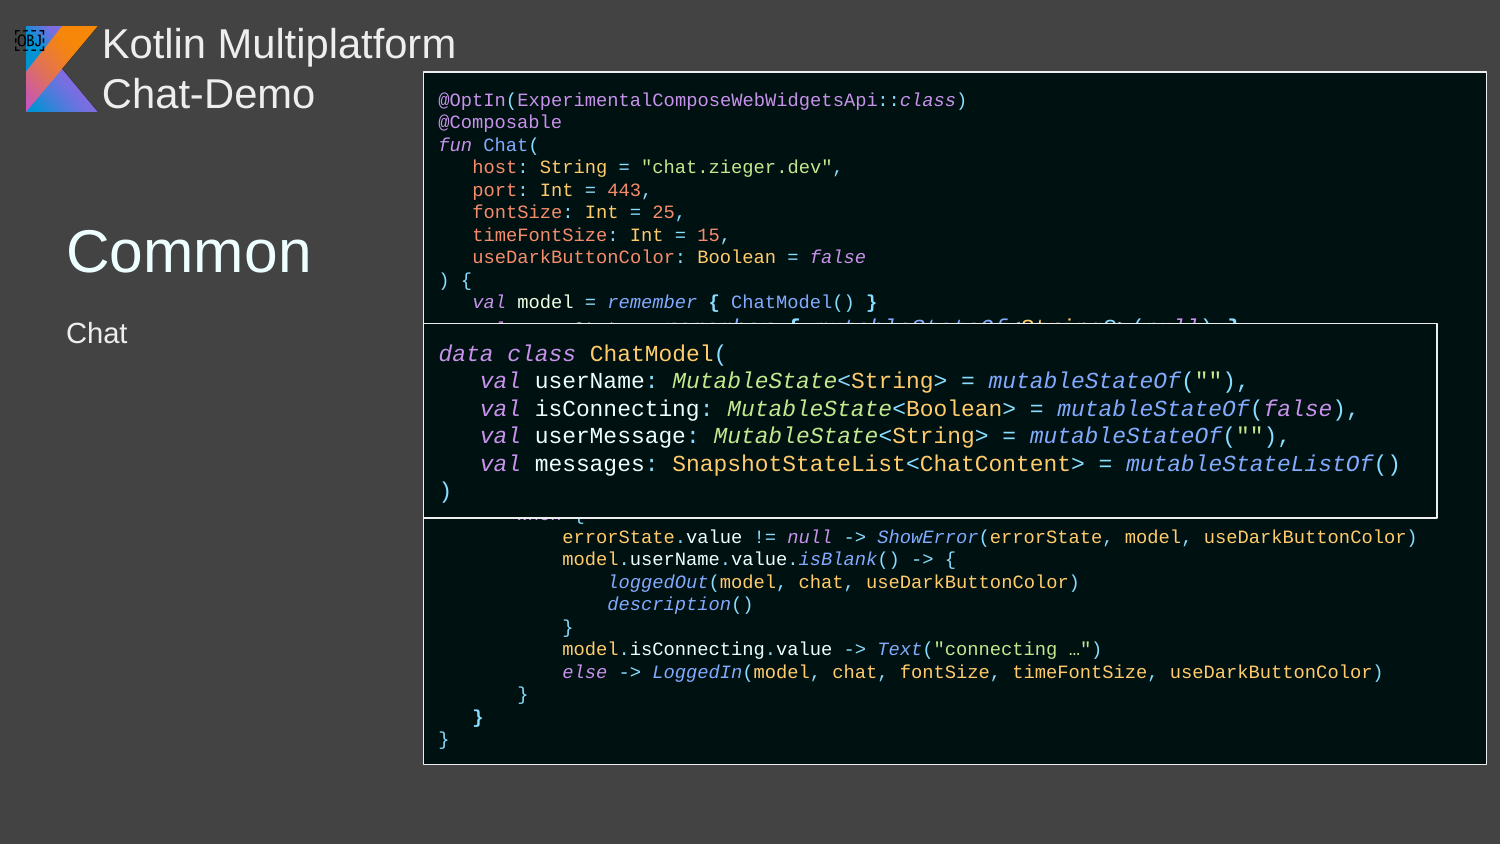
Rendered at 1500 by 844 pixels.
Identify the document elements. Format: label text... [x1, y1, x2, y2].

title Common [51, 191, 374, 300]
text_box Chat [51, 299, 316, 365]
text_box data class ChatModel( val userName: MutableState<String> = mutableStateOf(""), val isConnecting: MutableState<Boolean> = mutableStateOf(false), val userMessage: MutableState<String> = mutableStateOf(""), val messages: SnapshotStateList<ChatContent> = mutableStateListOf() ) [423, 323, 1437, 519]
text_box @OptIn(ExperimentalComposeWebWidgetsApi::class) @Composable fun Chat( host: String = "chat.zieger.dev", port: Int = 443, fontSize: Int = 25, timeFontSize: Int = 15, useDarkButtonColor: Boolean = false ) { val model = remember { ChatModel() } val errorState = remember { mutableStateOf<String?>(null) } val chat = remember { ChatClient(host, port, model.error, model.messages) } Column(modifier = Modifier.fillMaxWidth().fillMaxHeight(1f) .background(Color.LightGray)) { when { errorState.value != null -> ShowError(errorState, model, useDarkButtonColor) model.userName.value.isBlank() -> { loggedOut(model, chat, useDarkButtonColor) description() } model.isConnecting.value -> Text("connecting …") else -> LoggedIn(model, chat, fontSize, timeFontSize, useDarkButtonColor) } } } [423, 72, 1487, 765]
picture [26, 26, 98, 112]
